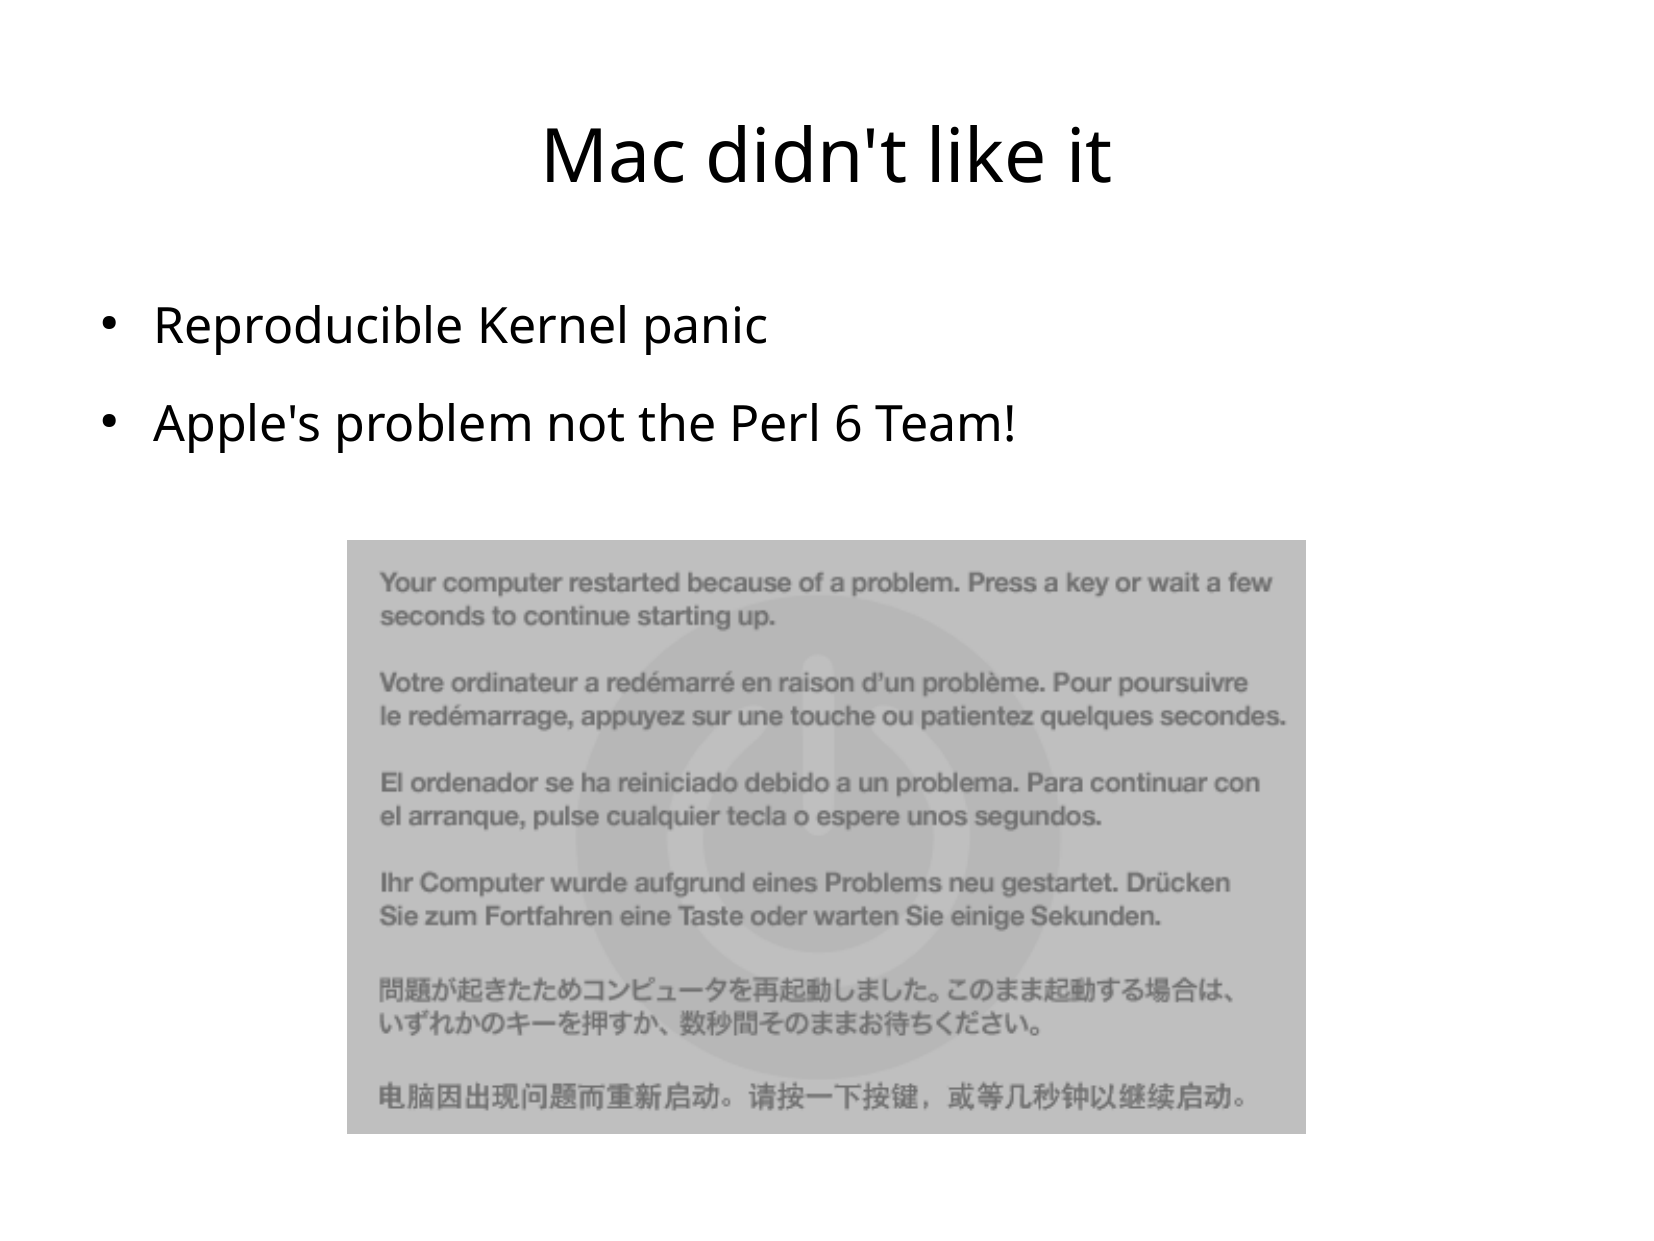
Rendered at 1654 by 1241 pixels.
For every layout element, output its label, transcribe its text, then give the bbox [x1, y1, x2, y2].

list Reproducible Kernel panic Apple's problem not the Perl 6 Team! [82, 290, 1571, 1010]
picture [347, 540, 1306, 1134]
title Mac didn't like it [82, 49, 1571, 257]
